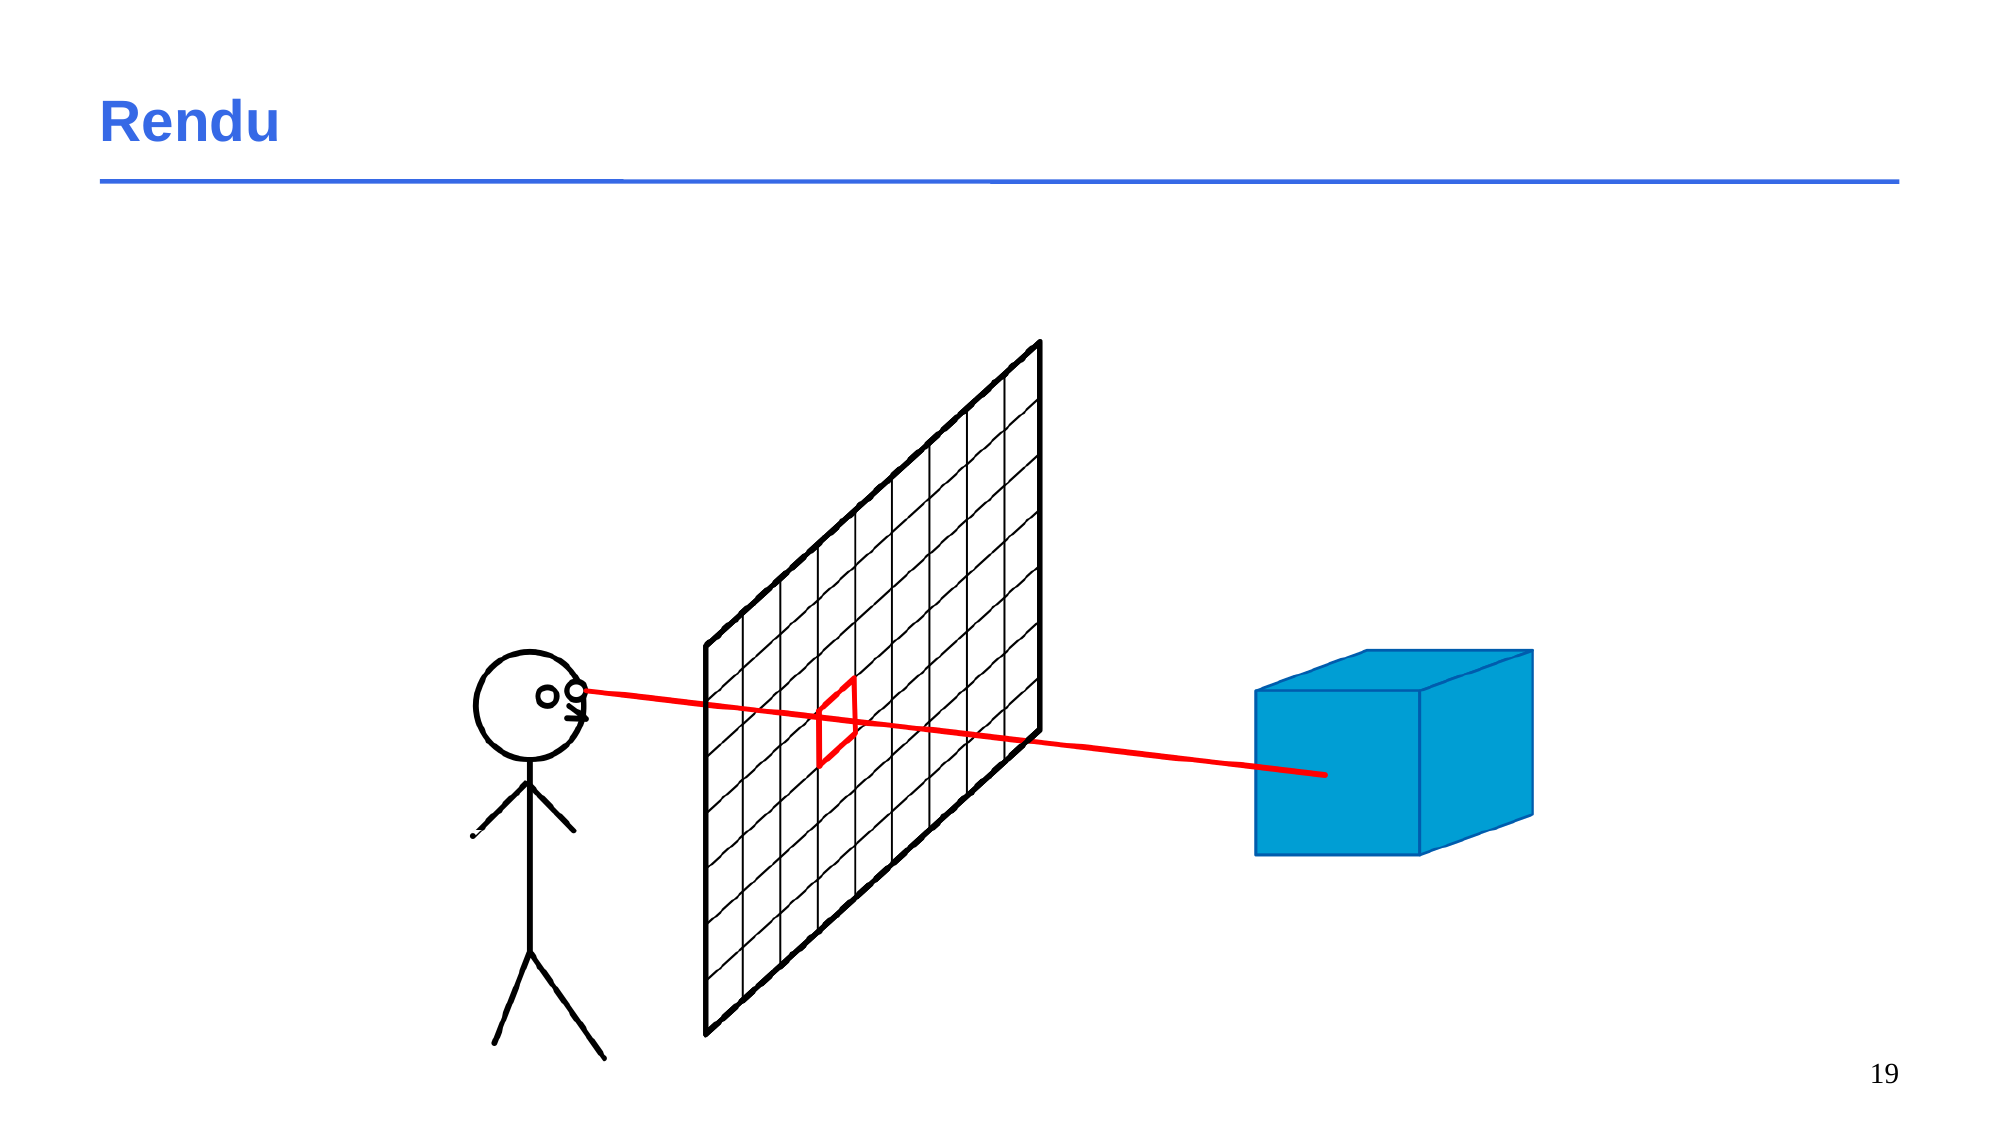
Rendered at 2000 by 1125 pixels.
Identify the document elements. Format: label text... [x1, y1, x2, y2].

picture [300, 224, 1700, 1125]
title Rendu [99, 27, 1900, 215]
